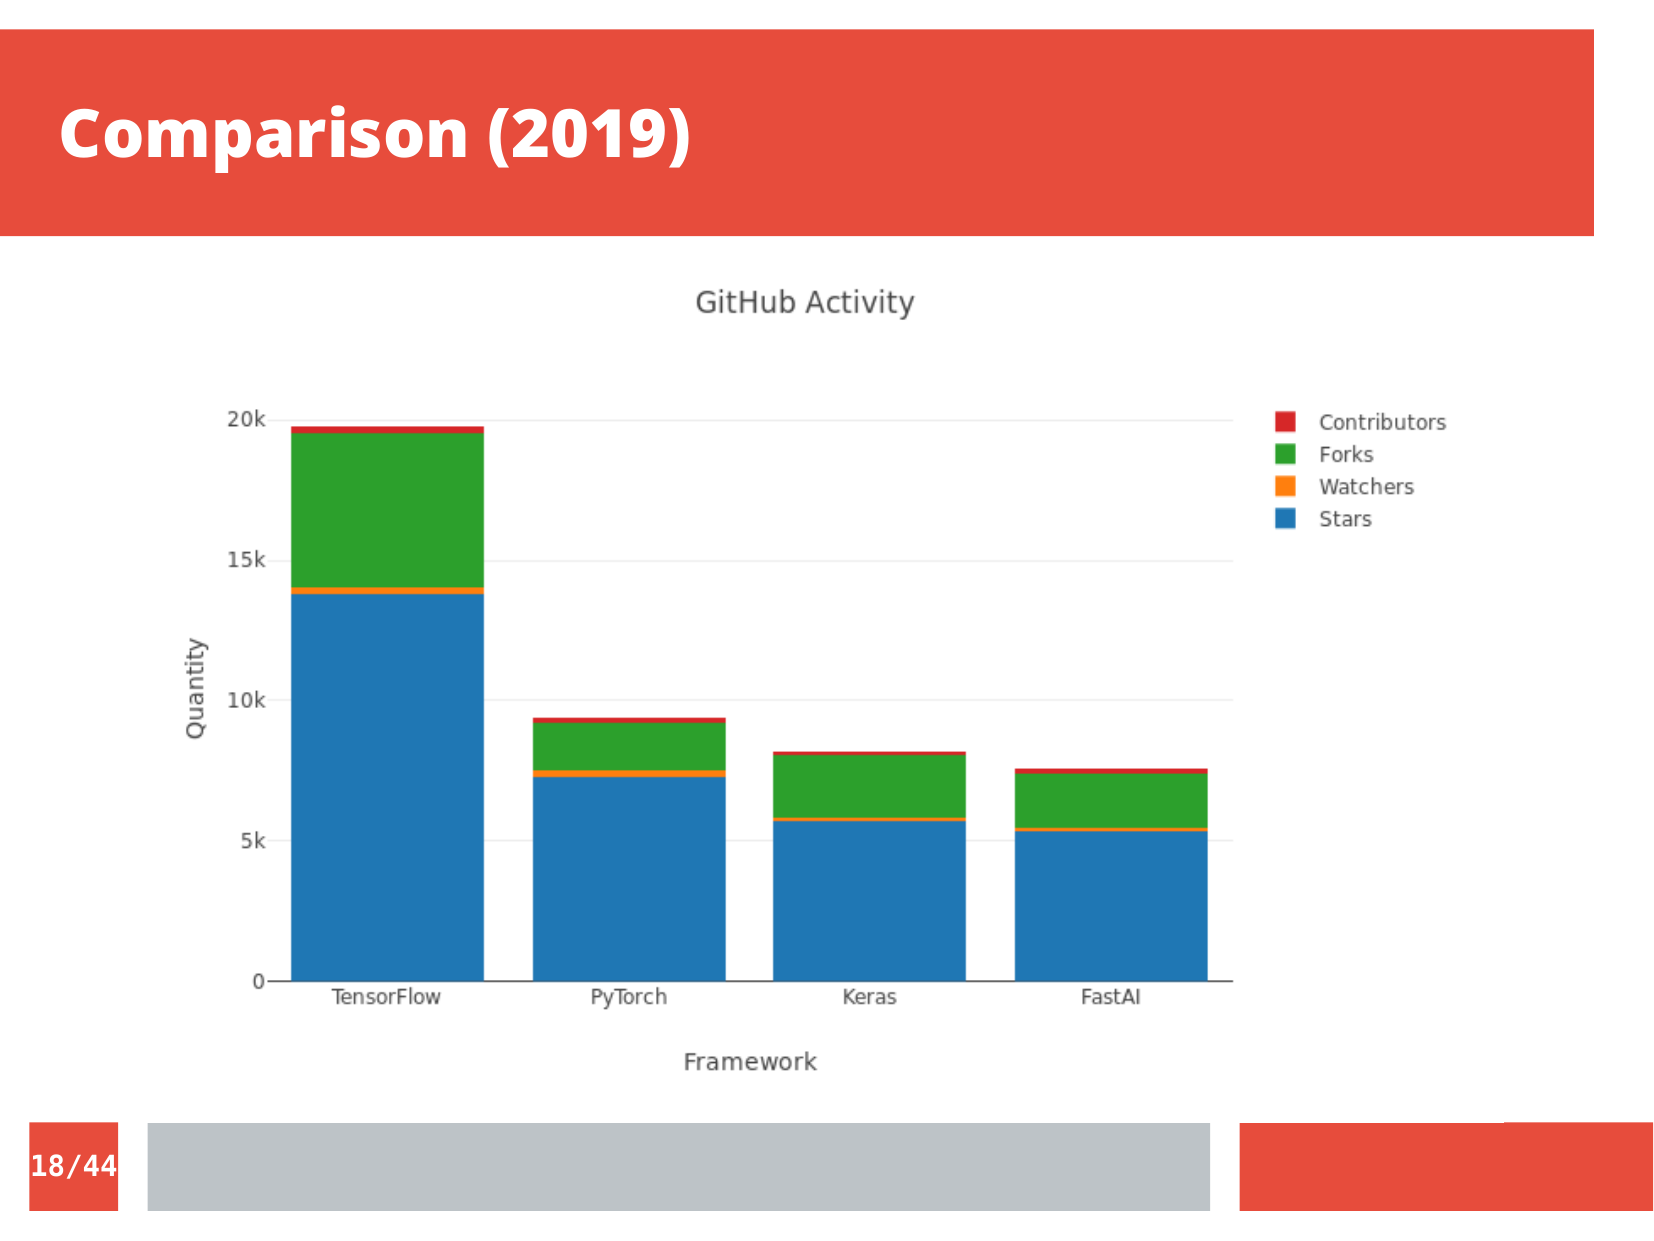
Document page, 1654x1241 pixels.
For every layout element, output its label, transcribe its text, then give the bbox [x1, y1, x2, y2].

title Comparison (2019) [58, 90, 1594, 178]
picture [119, 237, 1504, 1123]
